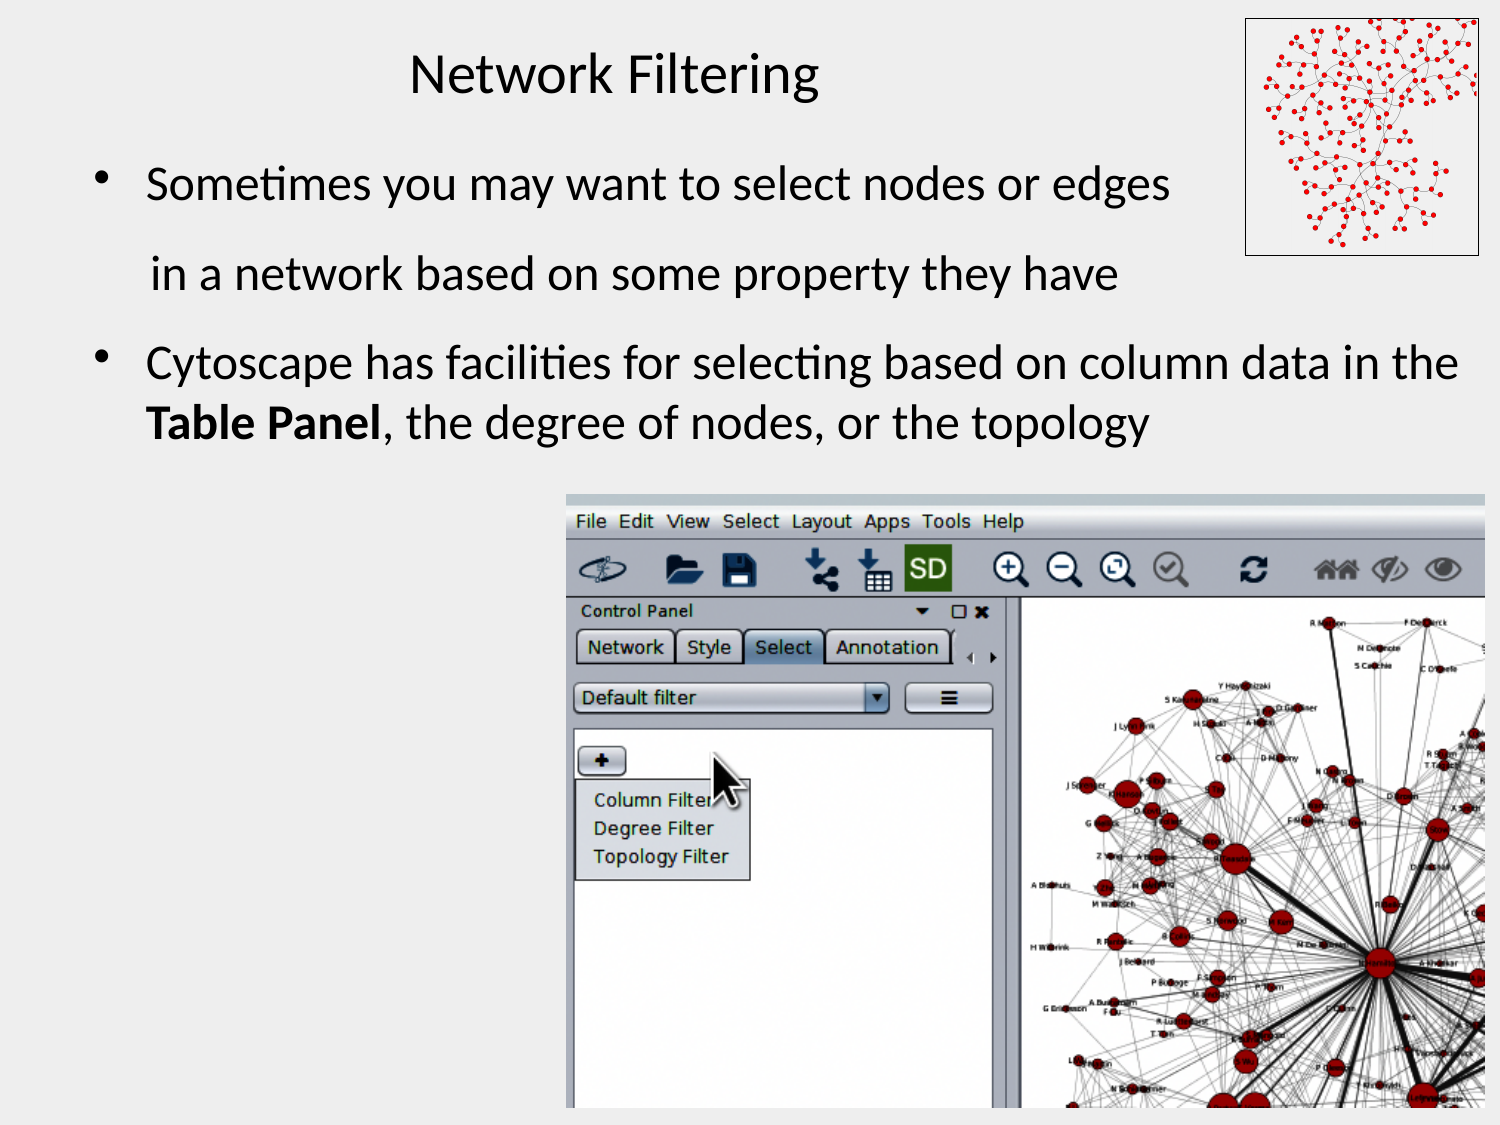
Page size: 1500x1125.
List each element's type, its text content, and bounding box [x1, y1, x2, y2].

text_box Sometimes you may want to select nodes or edges in a network based on some property they have Cytoscape has facilities for selecting based on column data in the Table Panel, the degree of nodes, or the topology [74, 150, 1470, 960]
text_box Network Filtering [0, 34, 1290, 106]
picture [1246, 19, 1478, 255]
picture [566, 494, 1485, 1108]
